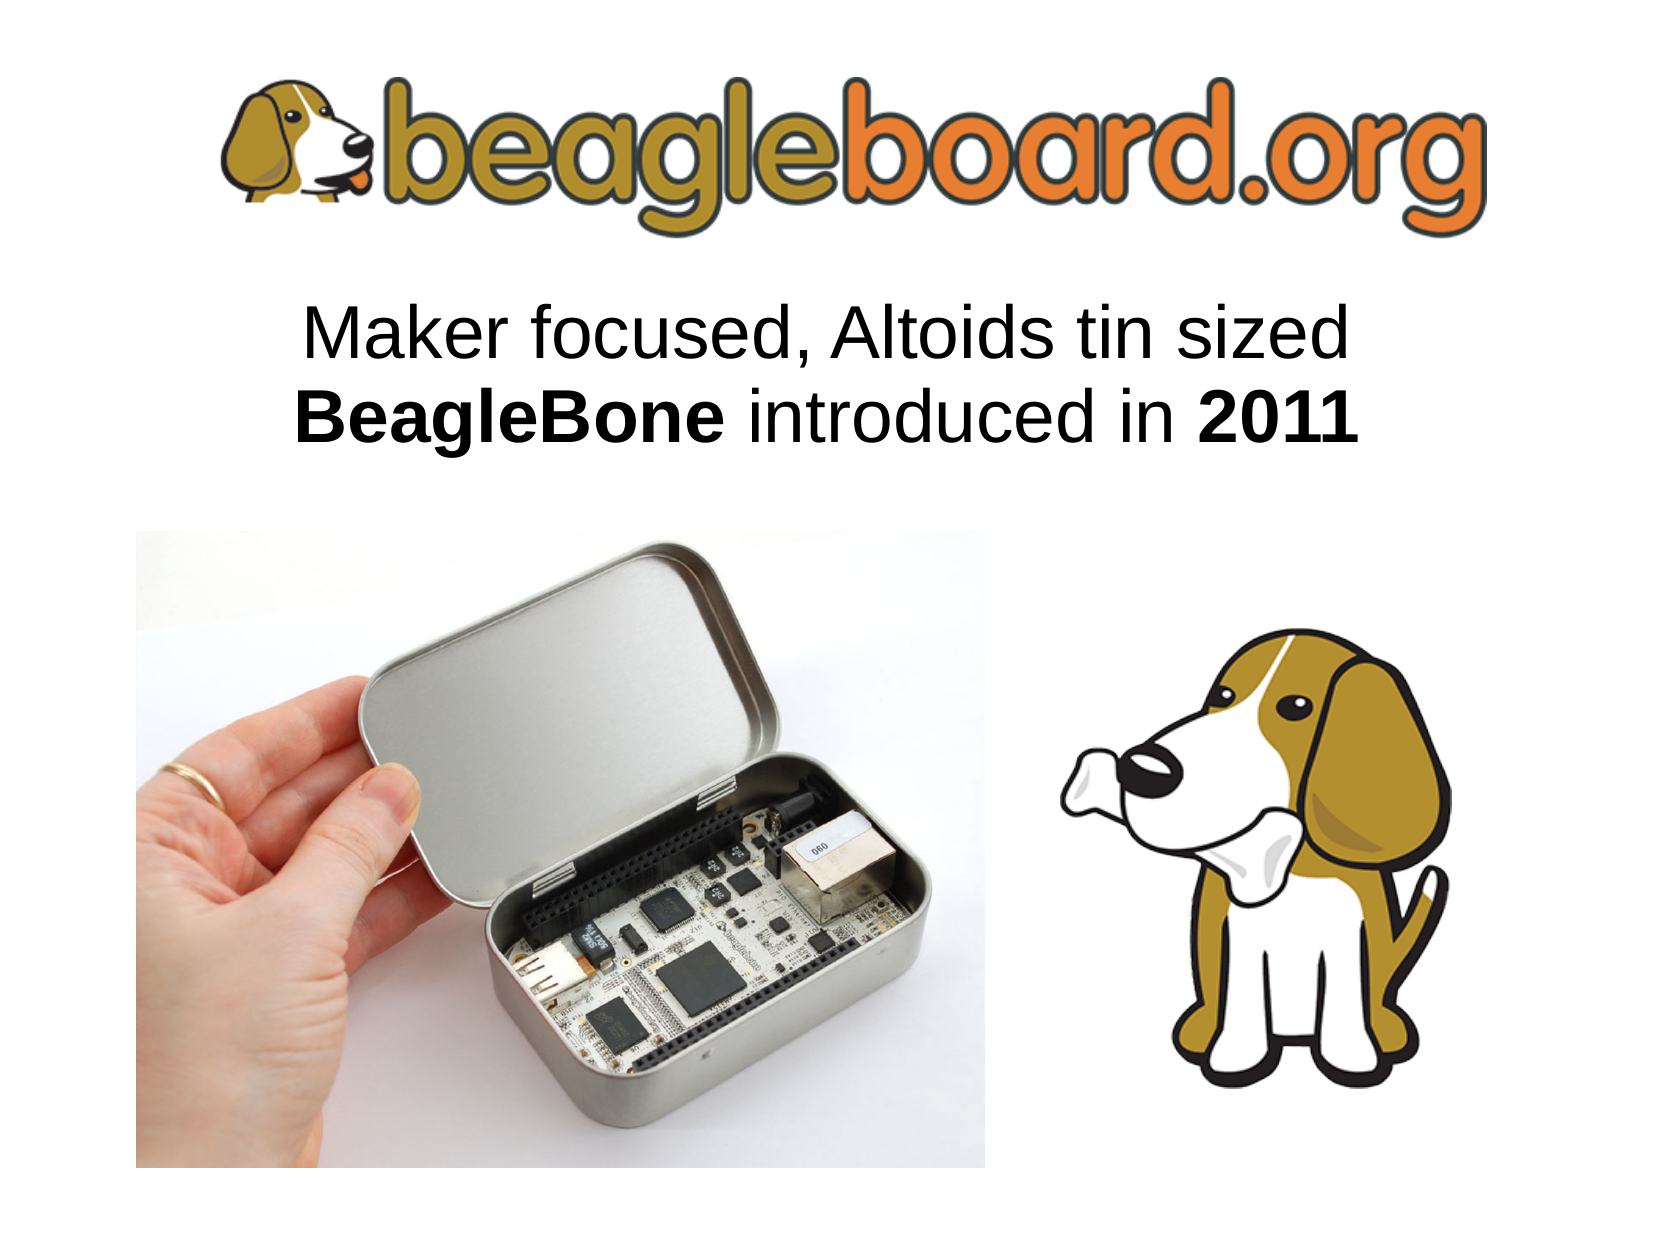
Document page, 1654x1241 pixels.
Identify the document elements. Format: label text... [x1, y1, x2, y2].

picture [216, 77, 1487, 242]
picture [1060, 628, 1452, 1089]
picture [136, 531, 985, 1168]
list Maker focused, Altoids tin sized BeagleBone introduced in 2011 [82, 290, 1571, 1010]
